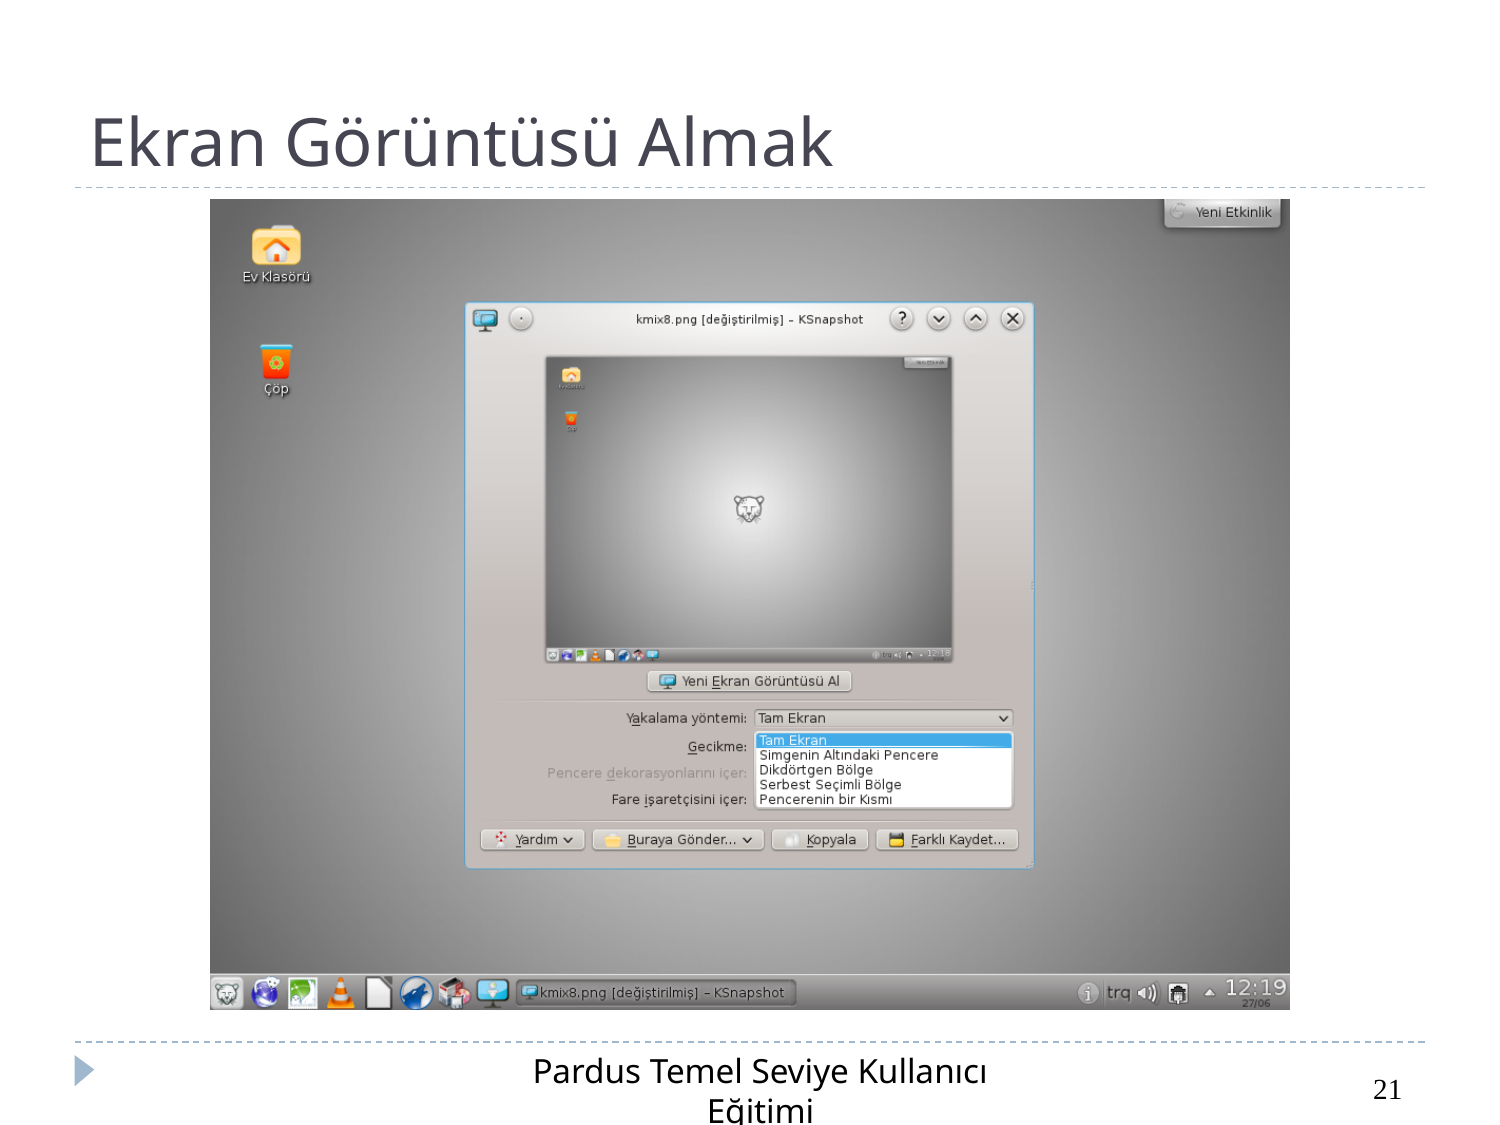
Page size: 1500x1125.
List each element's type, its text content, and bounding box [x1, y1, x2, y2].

title Ekran Görüntüsü Almak [75, 24, 1425, 188]
picture [210, 199, 1290, 1010]
